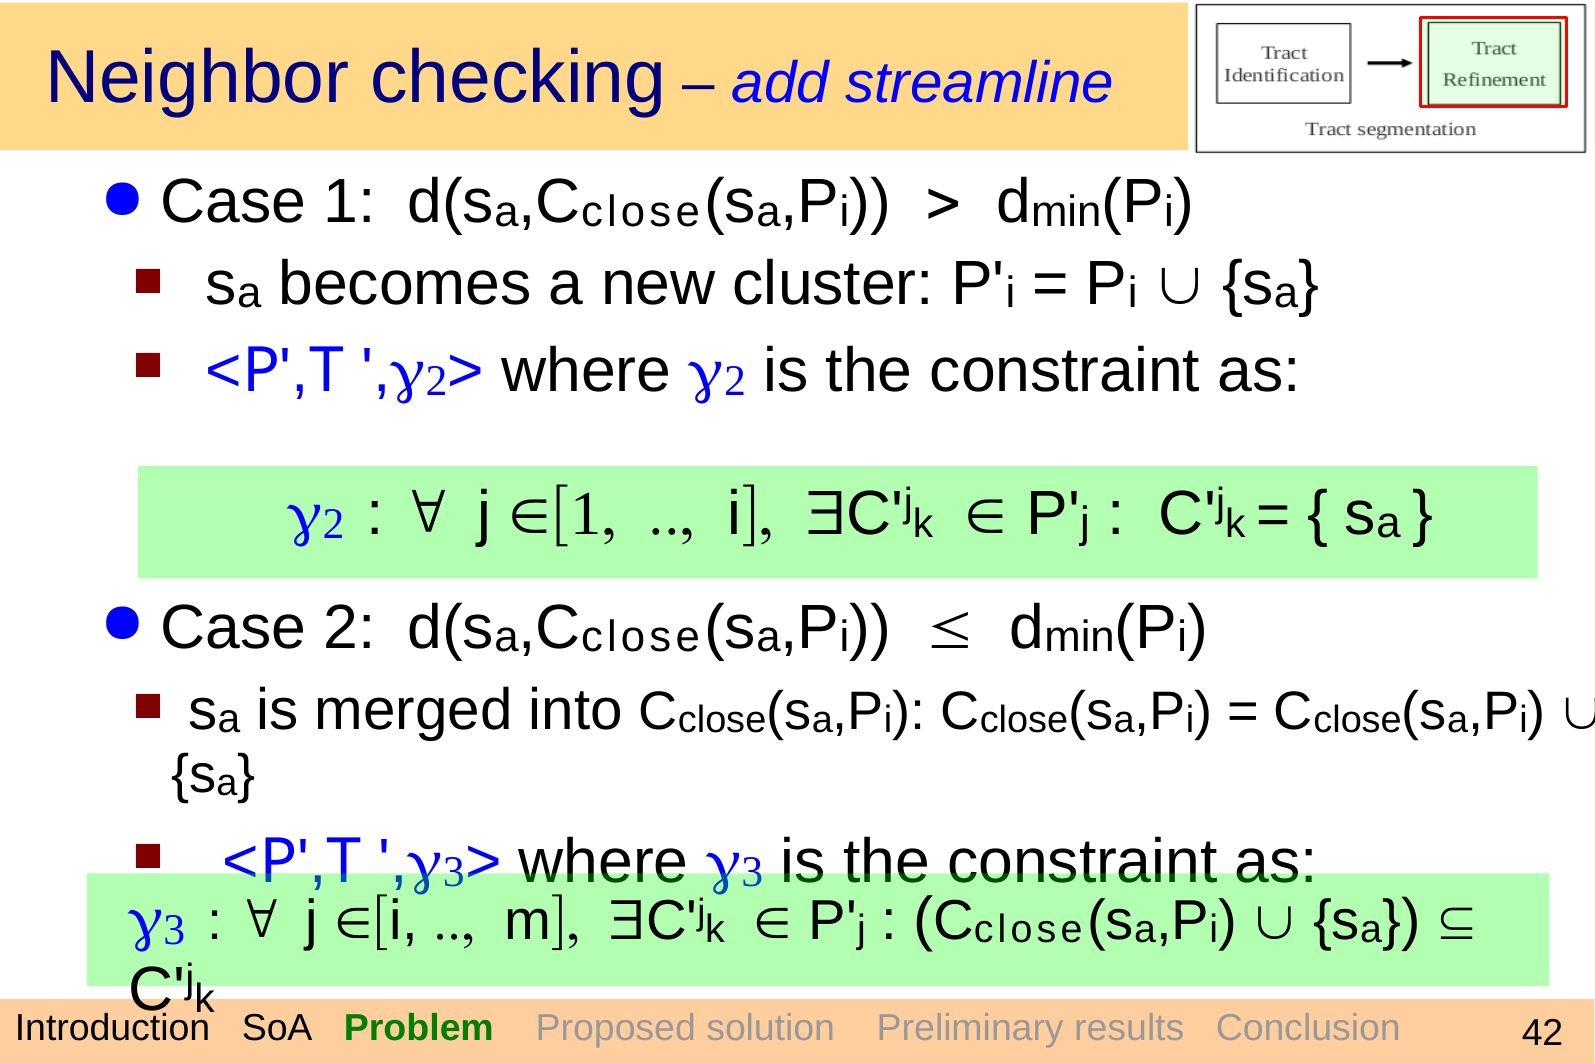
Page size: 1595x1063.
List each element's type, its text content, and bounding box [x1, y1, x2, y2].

list [1420, 17, 1567, 107]
text_box Introduction SoA Problem Proposed solution Preliminary results Conclusion [0, 999, 1595, 1063]
list Case 1: d(sa,Cclose(sa,Pi)) > dmin(Pi) sa becomes a new cluster: P'i = Pi È {sa} <P',T ',g2> where g2 is the constraint as: [100, 166, 1595, 490]
list Case 2: d(sa,Cclose(sa,Pi)) £ dmin(Pi) sa is merged into Cclose(sa,Pi): Cclose(sa,Pi) = Cclose(sa,Pi) È {sa} <P',T ',g3> where g3 is the constraint as: [100, 591, 1595, 986]
list g2 : " j Î[1, .., i], $C'jk Î P'j : C'jk = { sa } [138, 465, 1538, 579]
picture [1188, 0, 1595, 161]
list g3 : " j Î[i, .., m], $C'jk Î P'j : (Cclose(sa,Pi) È {sa}) Í C'jk [86, 873, 1550, 986]
title Neighbor checking – add streamline [0, 2, 1188, 151]
text_box <number> [1377, 1003, 1579, 1063]
